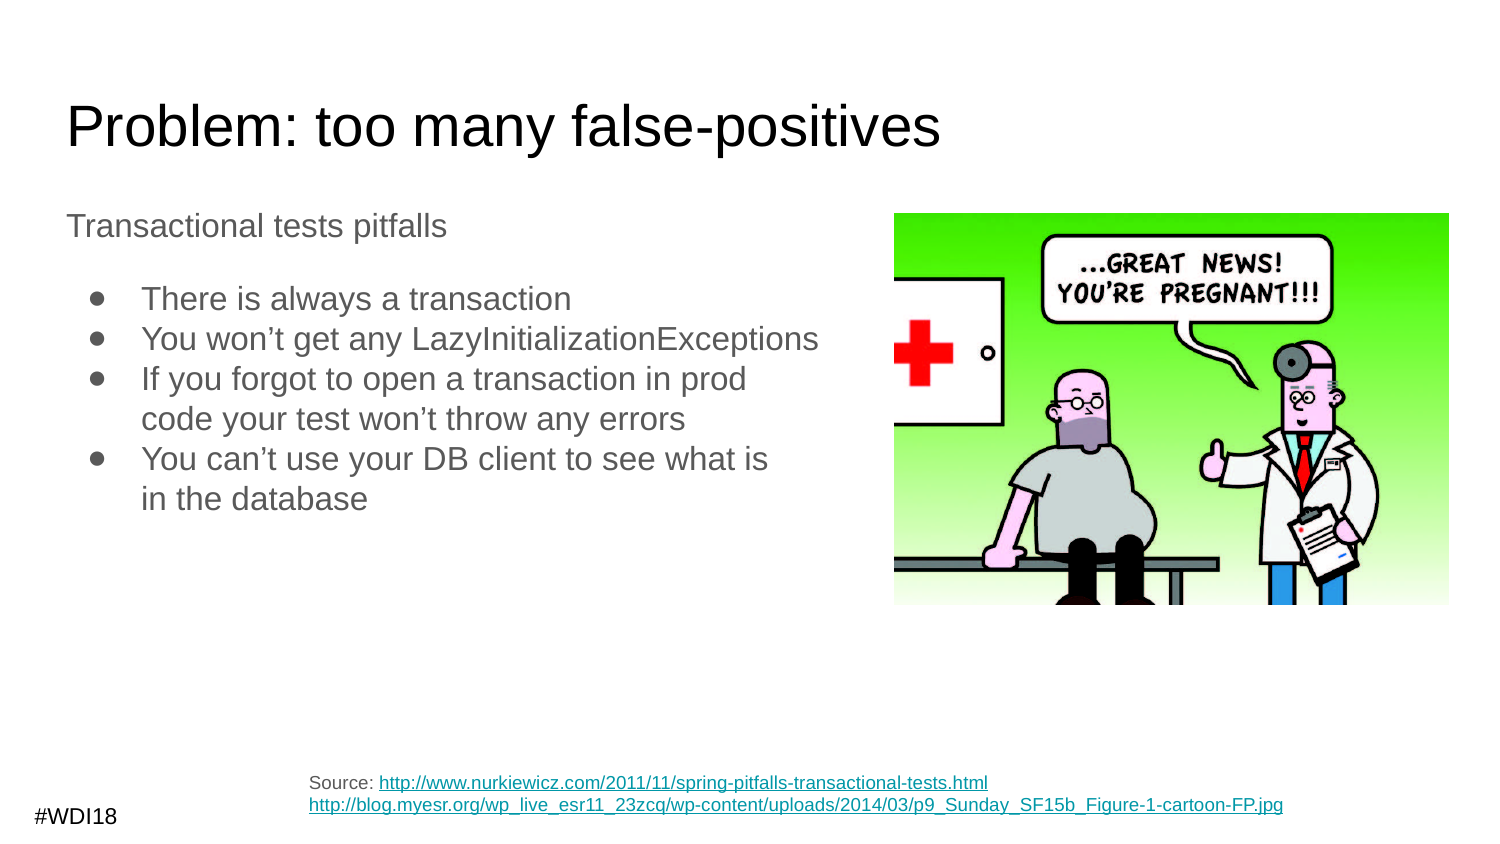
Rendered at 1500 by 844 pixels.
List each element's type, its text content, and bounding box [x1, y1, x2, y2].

picture [894, 213, 1449, 605]
text_box #WDI18 [0, 786, 247, 844]
title Problem: too many false-positives [51, 72, 1449, 167]
list Transactional tests pitfalls There is always a transaction You won’t get any LazyInitializationExceptions If you forgot to open a transaction in prod code your test won’t throw any errors You can’t use your DB client to see what is in the database [51, 189, 1449, 629]
list Source: http://www.nurkiewicz.com/2011/11/spring-pitfalls-transactional-tests.html http://blog.myesr.org/wp_live_esr11_23zcq/wp-content/uploads/2014/03/p9_Sunday_SF15b_Figure-1-cartoon-FP.jpg [293, 755, 1302, 820]
